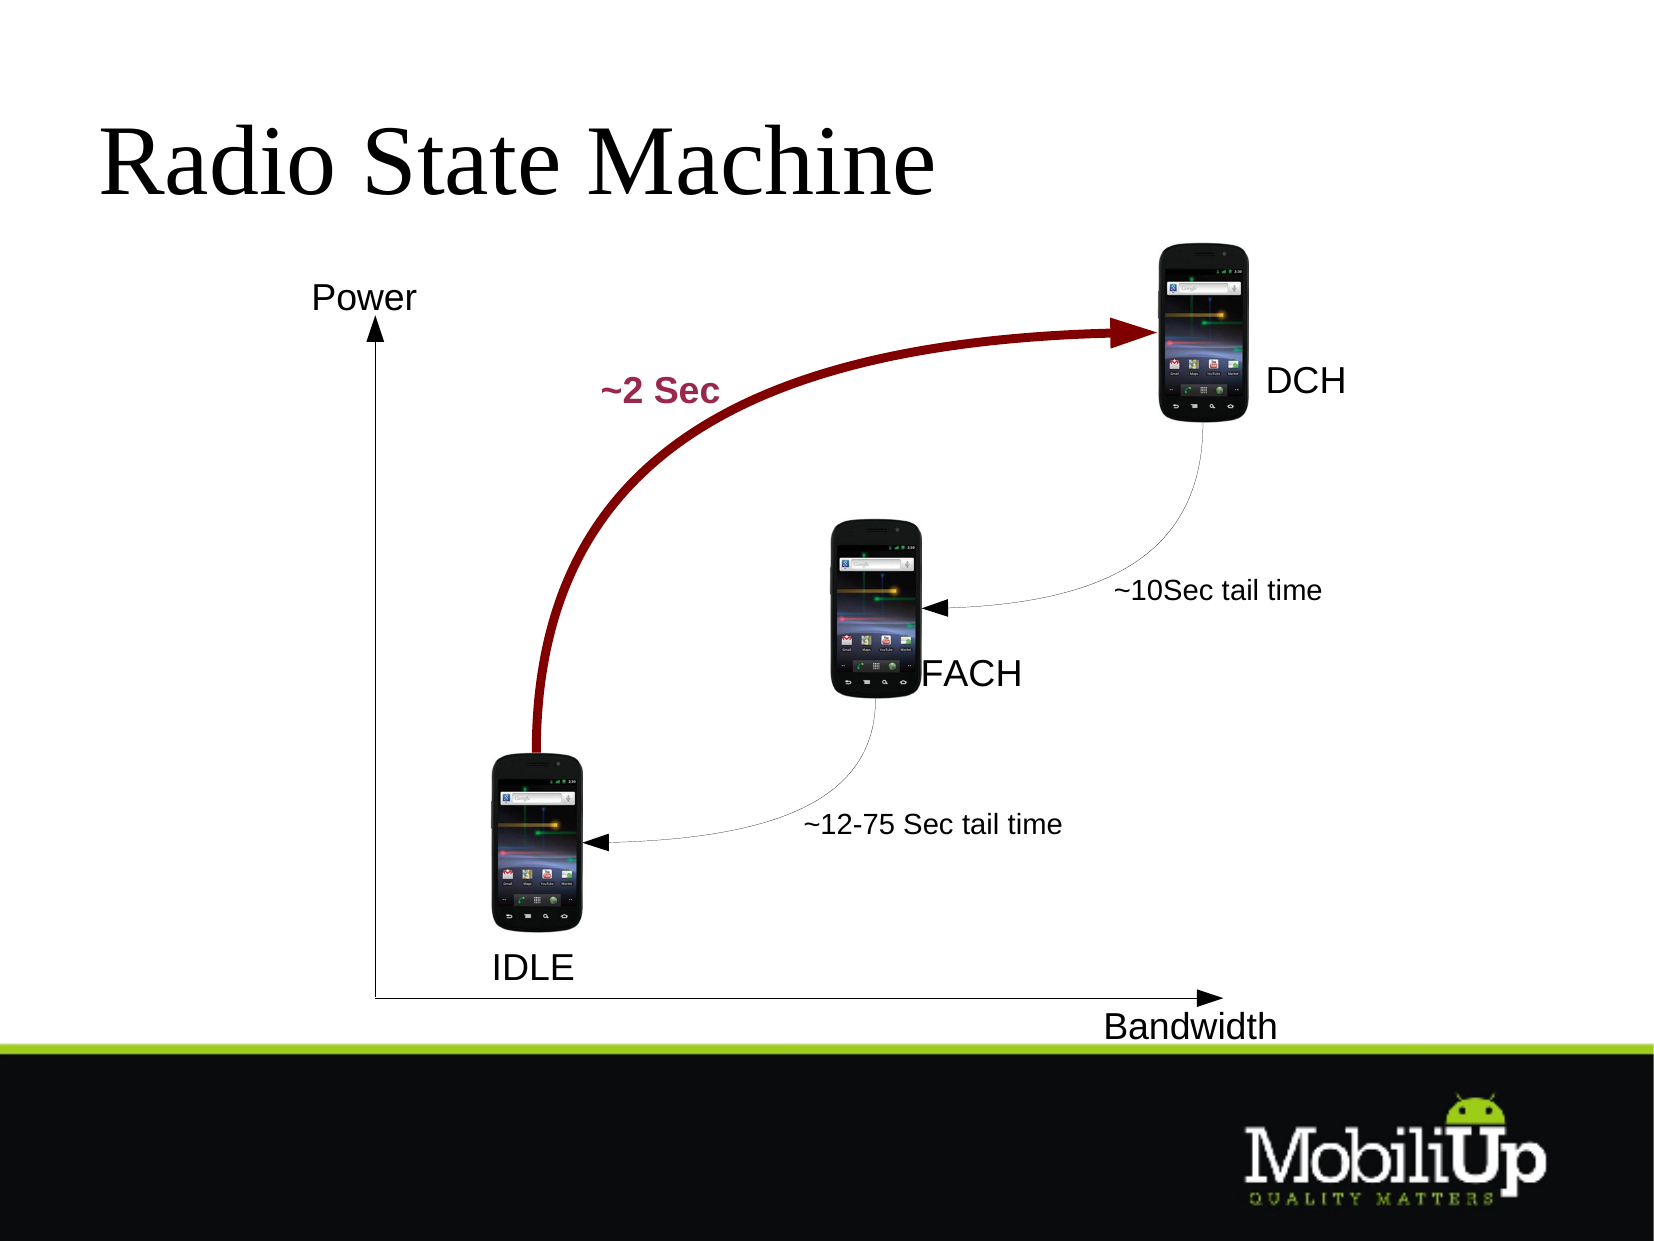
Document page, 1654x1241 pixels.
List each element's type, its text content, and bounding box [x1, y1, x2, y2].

text_box ~10Sec tail time [1098, 566, 1367, 615]
text_box FACH [887, 645, 1057, 702]
text_box IDLE [396, 938, 671, 996]
text_box DCH [1226, 352, 1386, 410]
title Radio State Machine [83, 49, 1584, 259]
text_box Power [296, 268, 443, 326]
picture [0, 0, 1654, 1241]
text_box ~2 Sec [585, 361, 757, 419]
text_box Bandwidth [1088, 998, 1338, 1055]
text_box ~12-75 Sec tail time [788, 801, 1135, 849]
